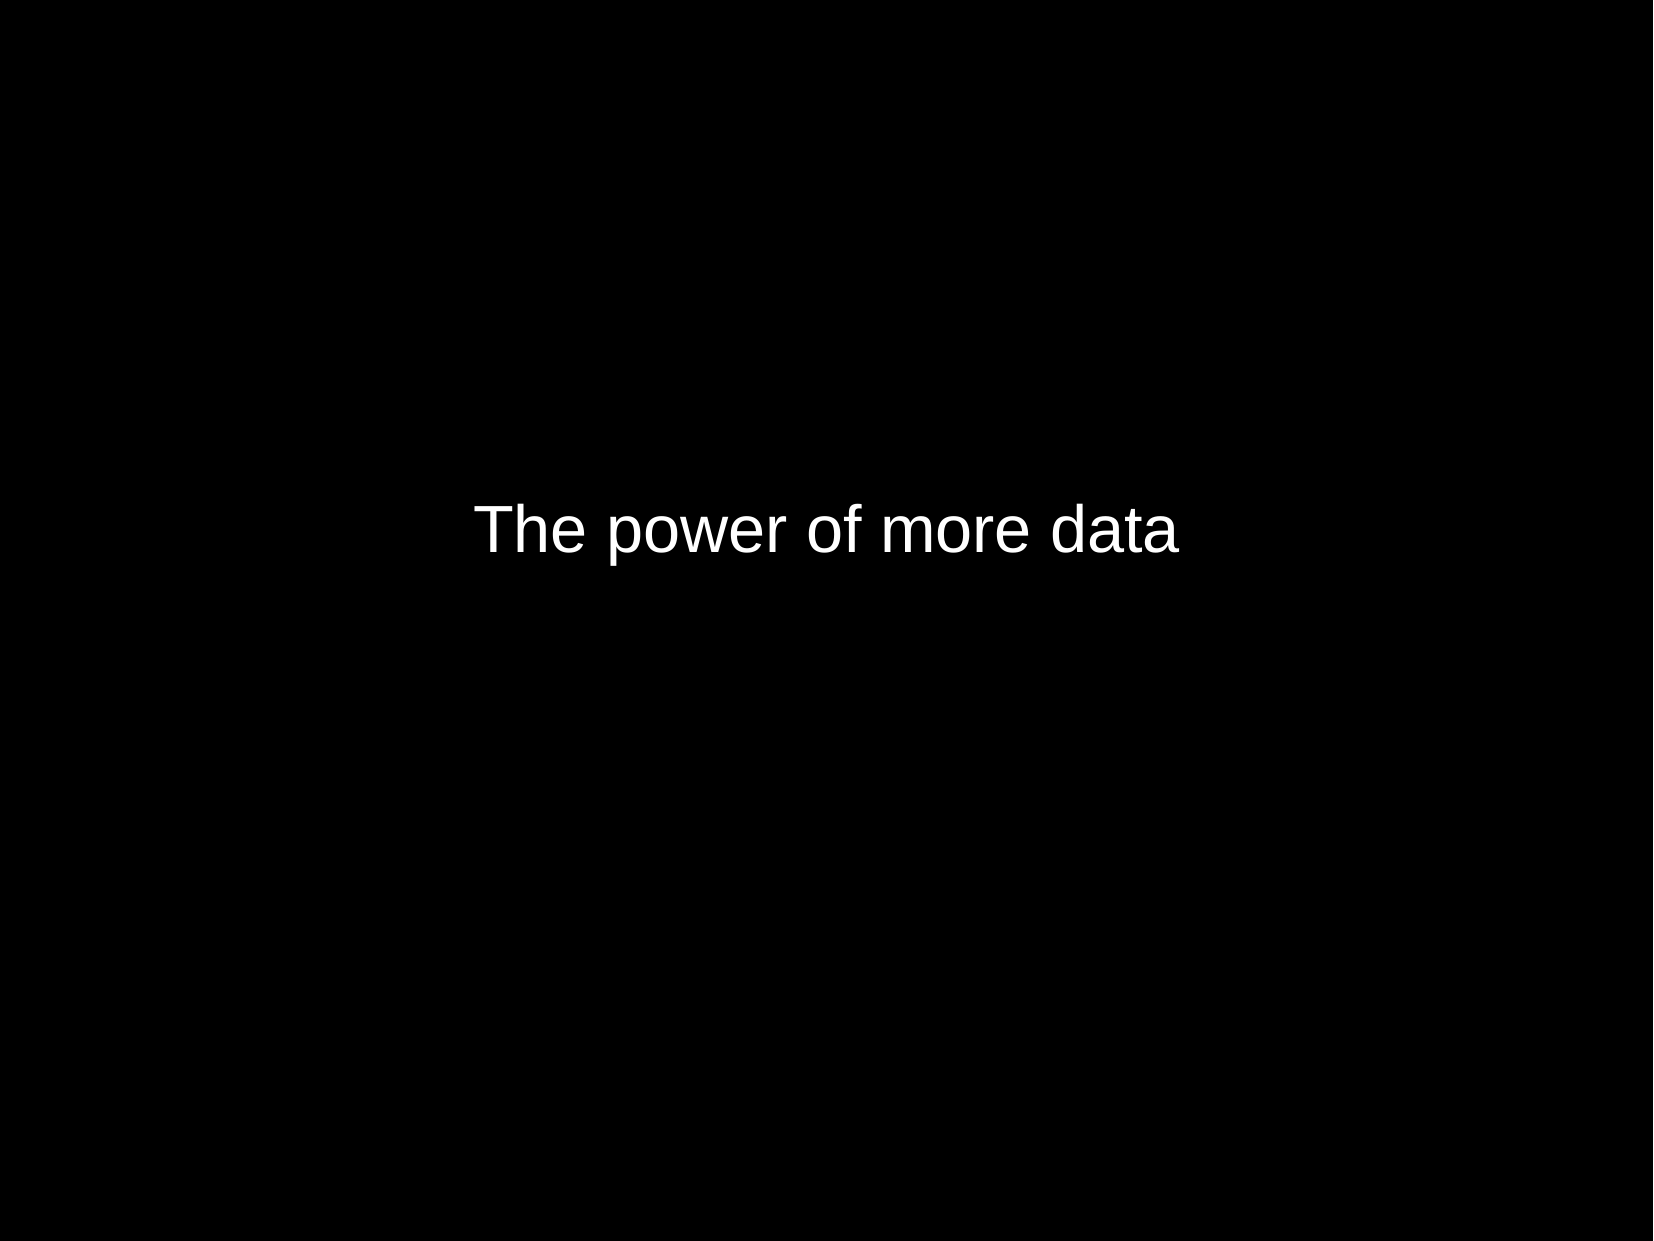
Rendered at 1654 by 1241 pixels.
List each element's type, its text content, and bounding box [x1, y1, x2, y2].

text_box The power of more data [82, 49, 1571, 1010]
